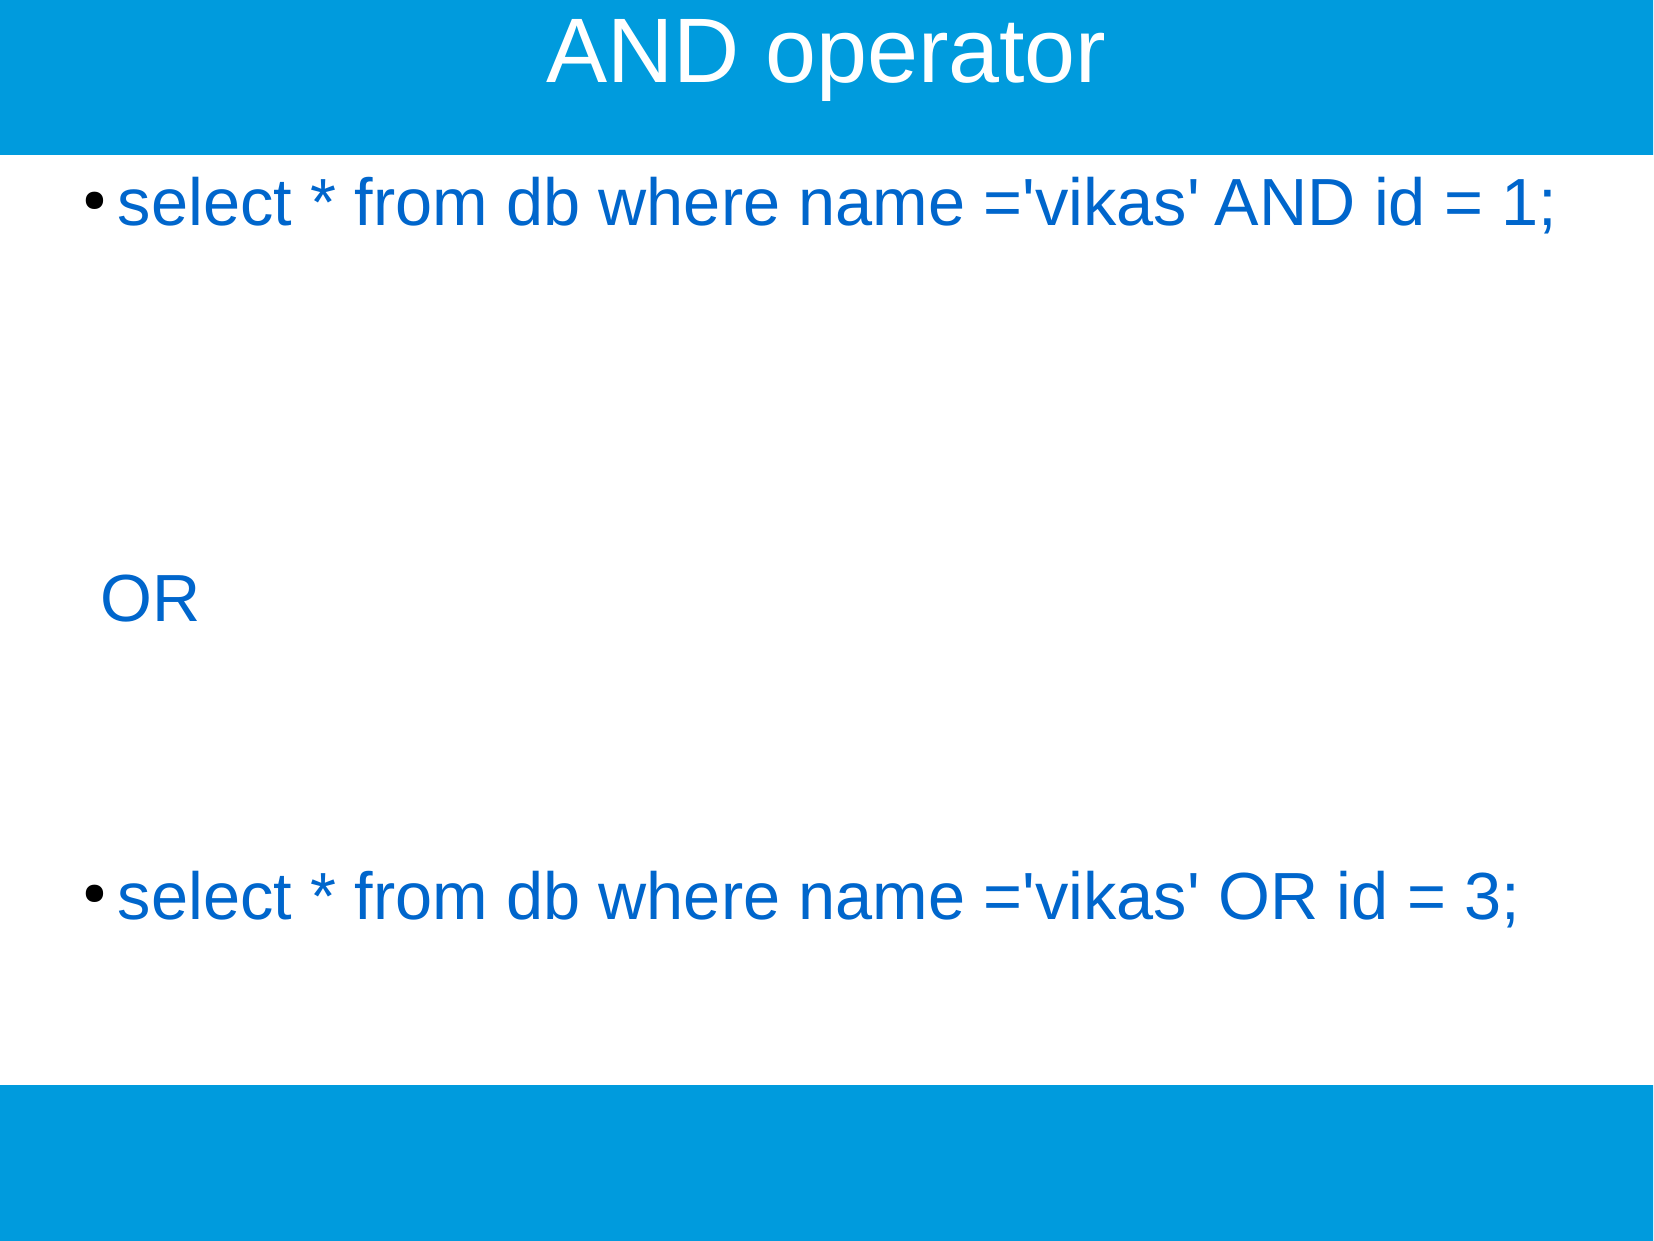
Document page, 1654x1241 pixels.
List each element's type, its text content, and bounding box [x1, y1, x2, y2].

title AND operator [82, 0, 1571, 165]
list select * from db where name ='vikas' AND id = 1; OR select * from db where name ='vikas' OR id = 3; [82, 165, 1630, 1010]
